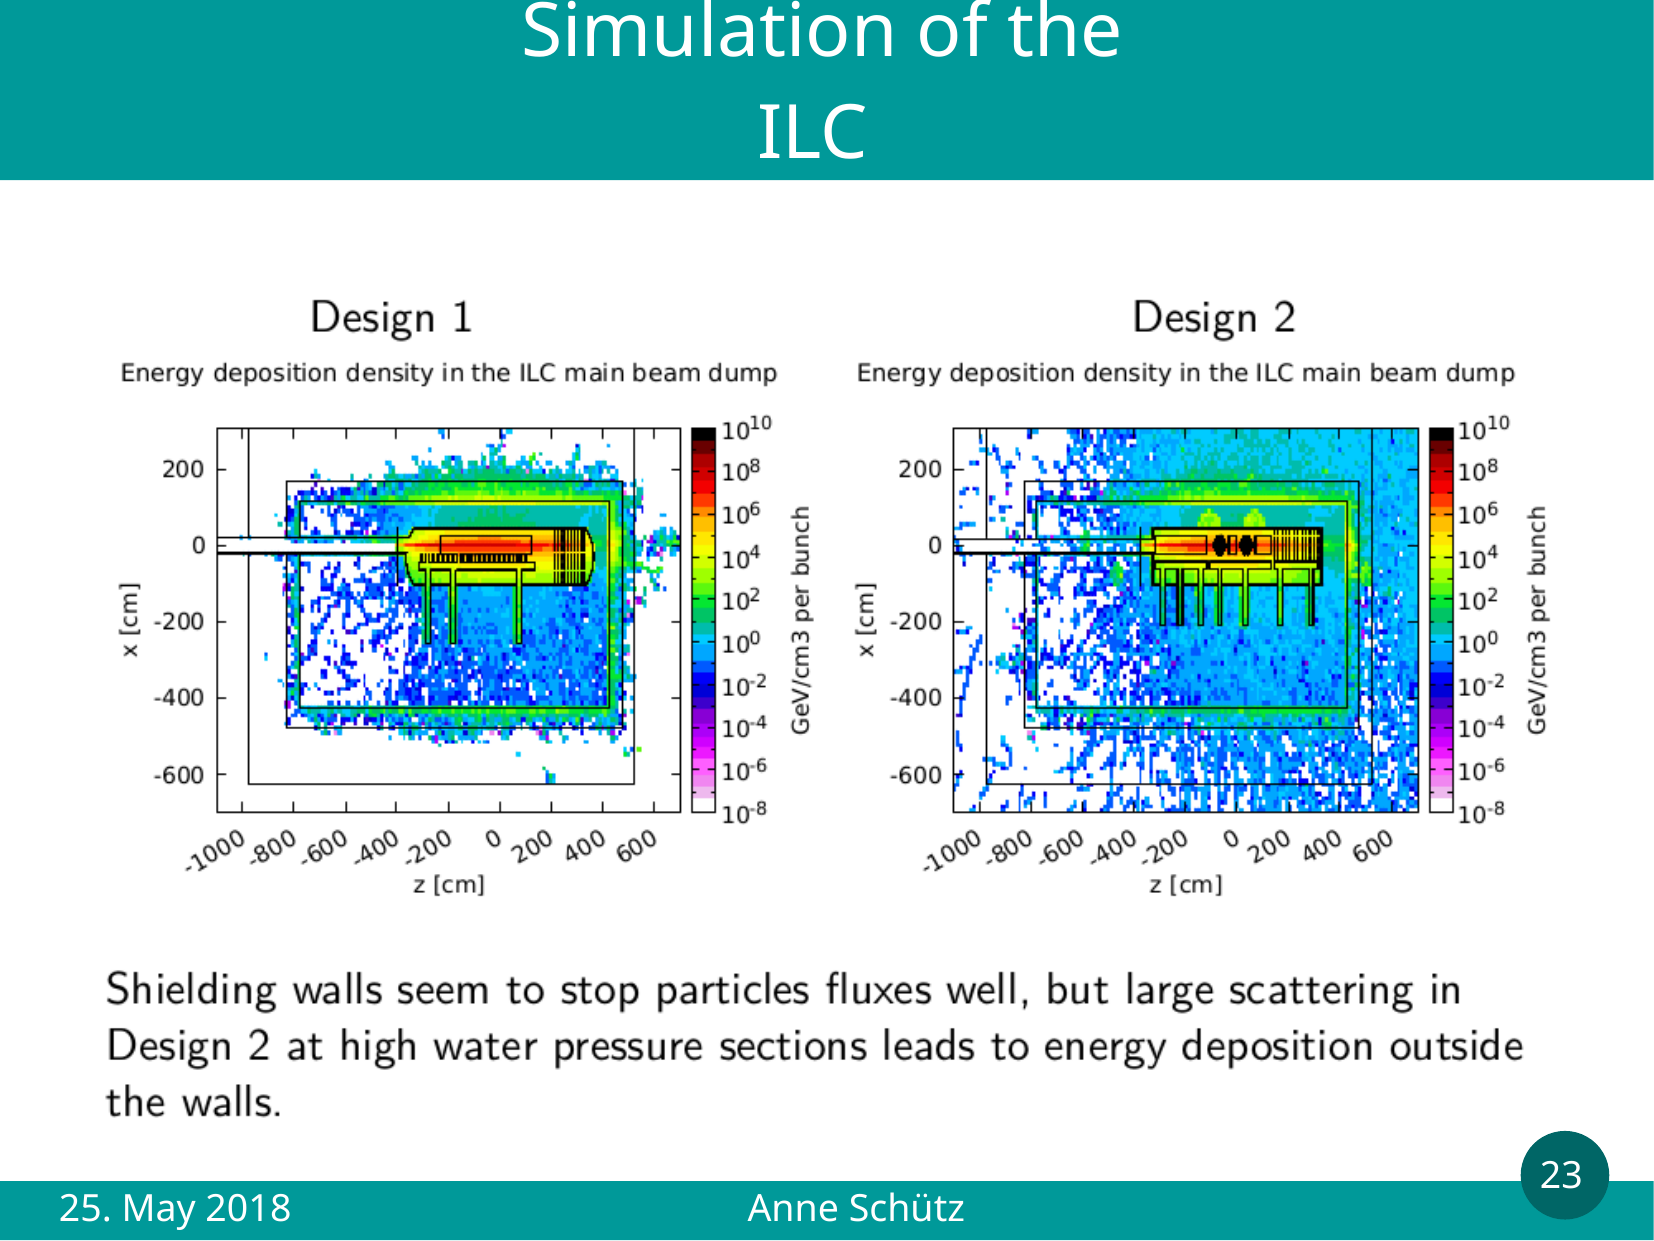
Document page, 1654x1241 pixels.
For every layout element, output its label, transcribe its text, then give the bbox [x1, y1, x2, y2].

picture [89, 288, 1565, 1129]
title Simulation of the ILC Main Beam Dumps [486, 0, 1167, 288]
